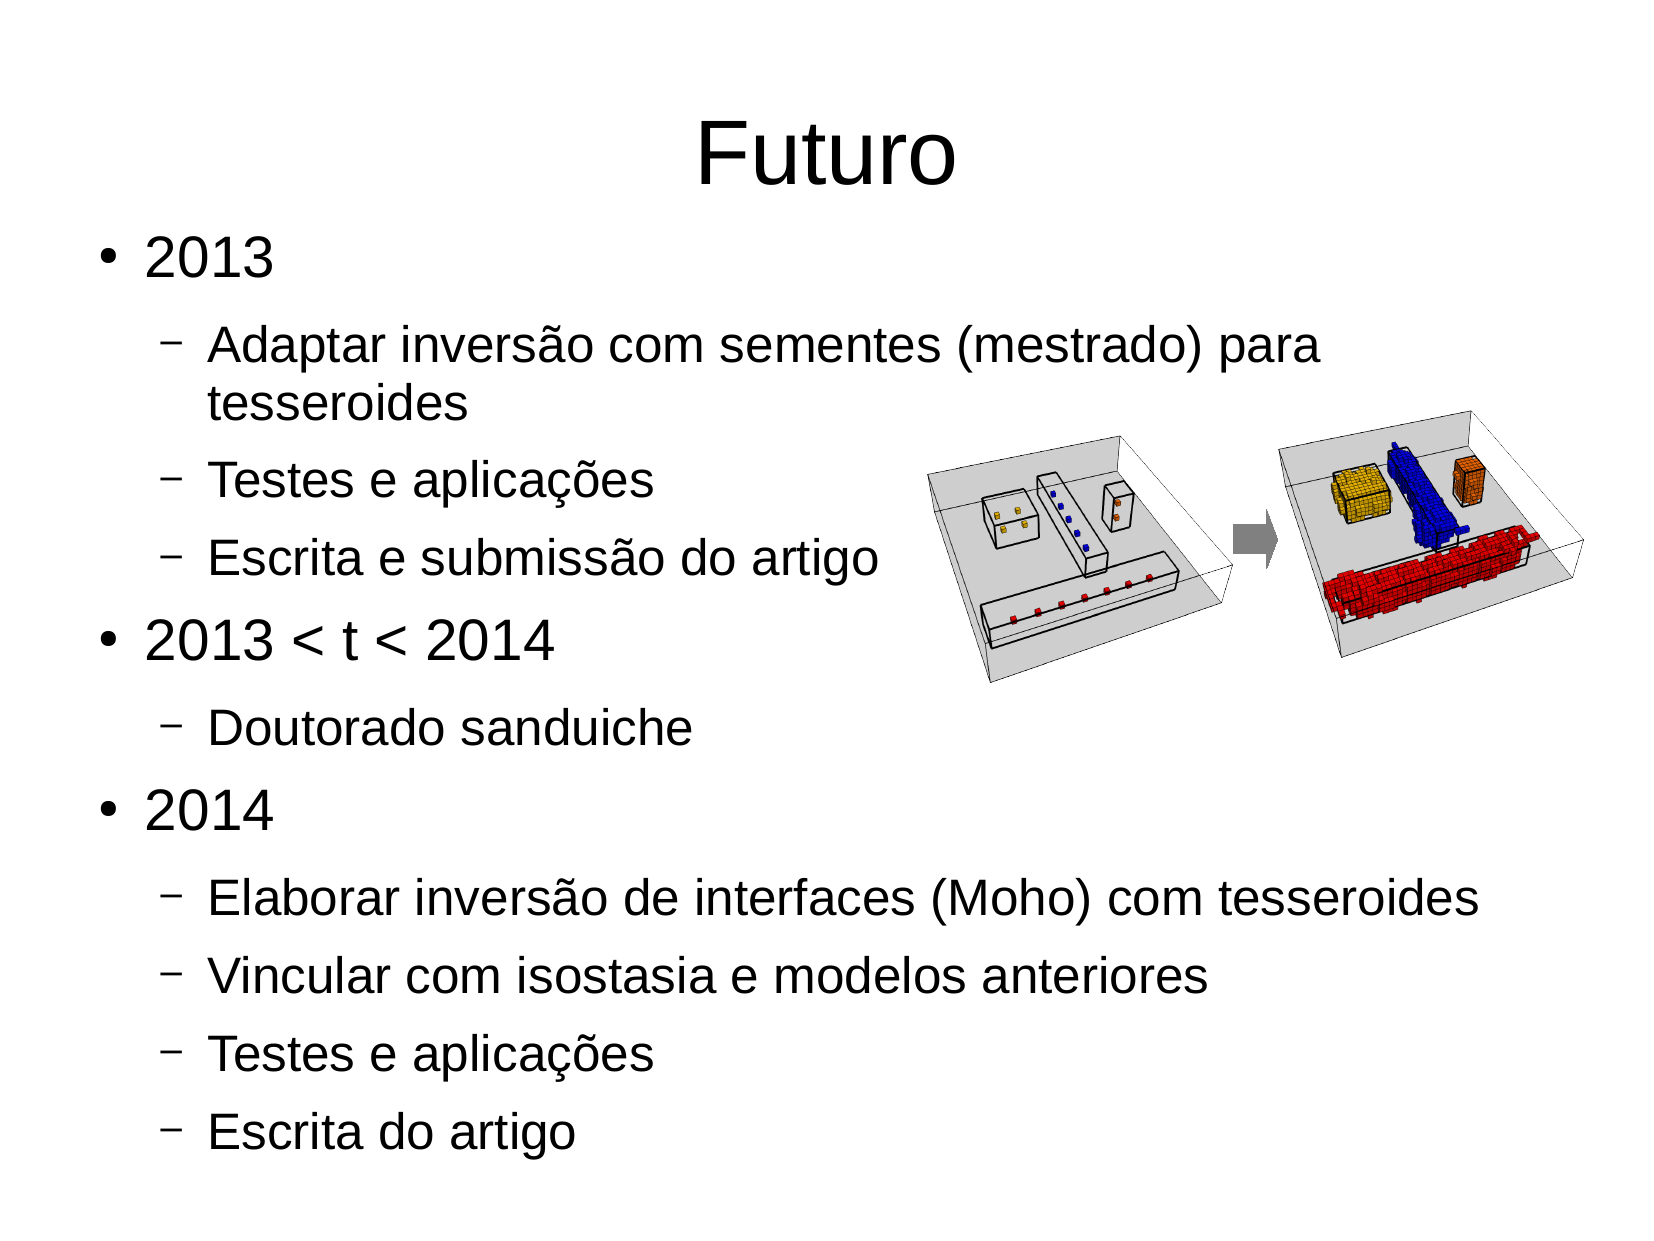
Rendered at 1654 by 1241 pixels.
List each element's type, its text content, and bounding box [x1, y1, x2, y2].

text_box [1233, 509, 1278, 569]
picture [907, 393, 1617, 712]
list 2013 Adaptar inversão com sementes (mestrado) para tesseroides Testes e aplicações Escrita e submissão do artigo 2013 < t < 2014 Doutorado sanduiche 2014 Elaborar inversão de interfaces (Moho) com tesseroides Vincular com isostasia e modelos anteriores Testes e aplicações Escrita do artigo [82, 224, 1538, 1165]
title Futuro [82, 49, 1571, 257]
